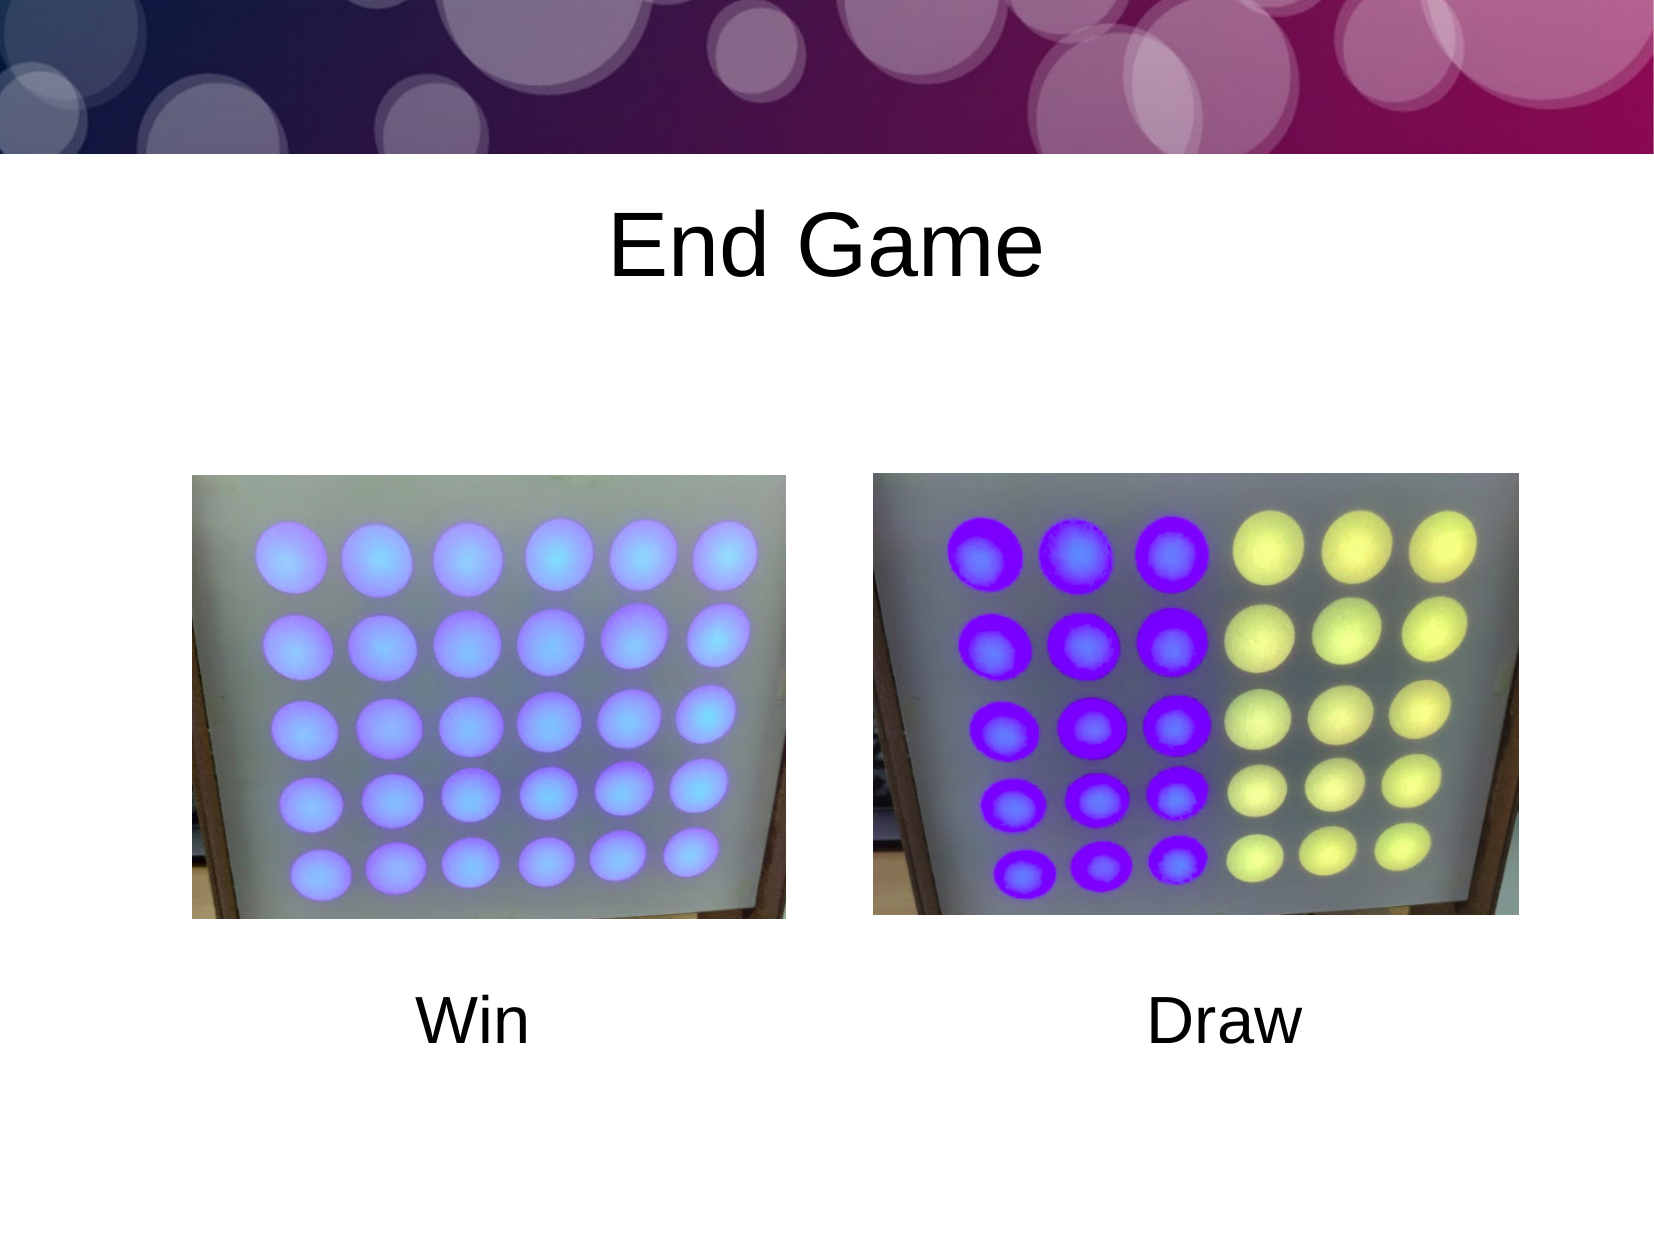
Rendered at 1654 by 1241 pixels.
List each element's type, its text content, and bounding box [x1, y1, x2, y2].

title End Game [82, 159, 1571, 331]
picture [192, 475, 786, 919]
picture [0, 0, 1654, 154]
picture [873, 473, 1519, 916]
text_box Win [400, 975, 546, 1066]
text_box Draw [1131, 975, 1318, 1066]
